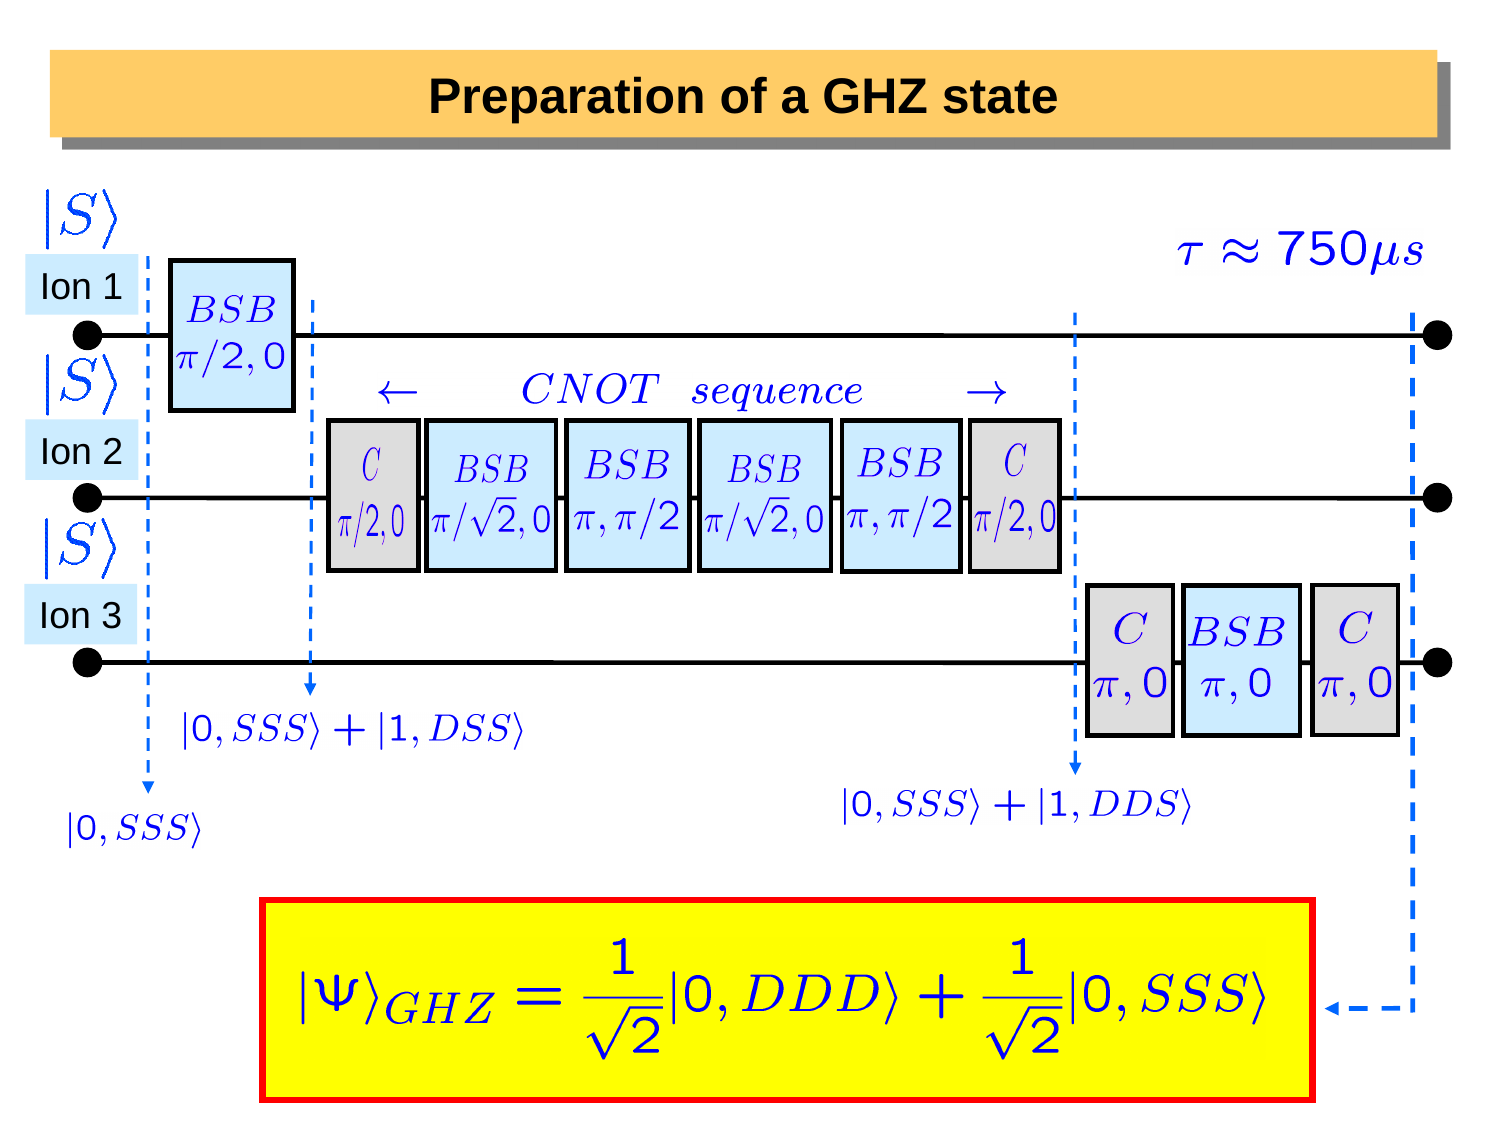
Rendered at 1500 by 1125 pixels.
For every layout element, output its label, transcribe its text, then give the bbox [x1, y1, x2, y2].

picture [572, 448, 680, 541]
text_box [969, 420, 1060, 572]
text_box Preparation of a GHZ state [49, 49, 1438, 138]
picture [430, 454, 551, 543]
text_box Ion 1 [25, 254, 139, 315]
text_box [1424, 322, 1450, 348]
picture [1091, 611, 1167, 707]
text_box [262, 899, 1313, 1100]
text_box [1087, 585, 1173, 736]
picture [1175, 228, 1424, 276]
text_box [74, 322, 100, 348]
picture [973, 442, 1056, 545]
text_box Ion 2 [25, 419, 139, 480]
text_box [699, 420, 831, 571]
picture [337, 446, 404, 549]
picture [43, 189, 119, 252]
picture [1187, 615, 1285, 706]
picture [377, 372, 1007, 413]
picture [845, 446, 953, 539]
text_box [170, 260, 294, 411]
picture [43, 354, 119, 418]
picture [843, 788, 1191, 826]
text_box [1424, 485, 1450, 511]
text_box [74, 485, 100, 511]
picture [300, 937, 1266, 1060]
text_box [841, 420, 961, 572]
picture [703, 454, 824, 543]
picture [42, 518, 118, 582]
text_box [1424, 649, 1450, 676]
text_box [1183, 585, 1300, 736]
text_box [1312, 584, 1398, 735]
text_box [566, 420, 690, 571]
text_box [74, 649, 100, 676]
picture [174, 294, 285, 379]
text_box [426, 420, 556, 571]
picture [68, 812, 201, 850]
picture [183, 712, 523, 750]
text_box Ion 3 [24, 583, 138, 645]
picture [1316, 610, 1392, 707]
text_box [328, 420, 419, 571]
